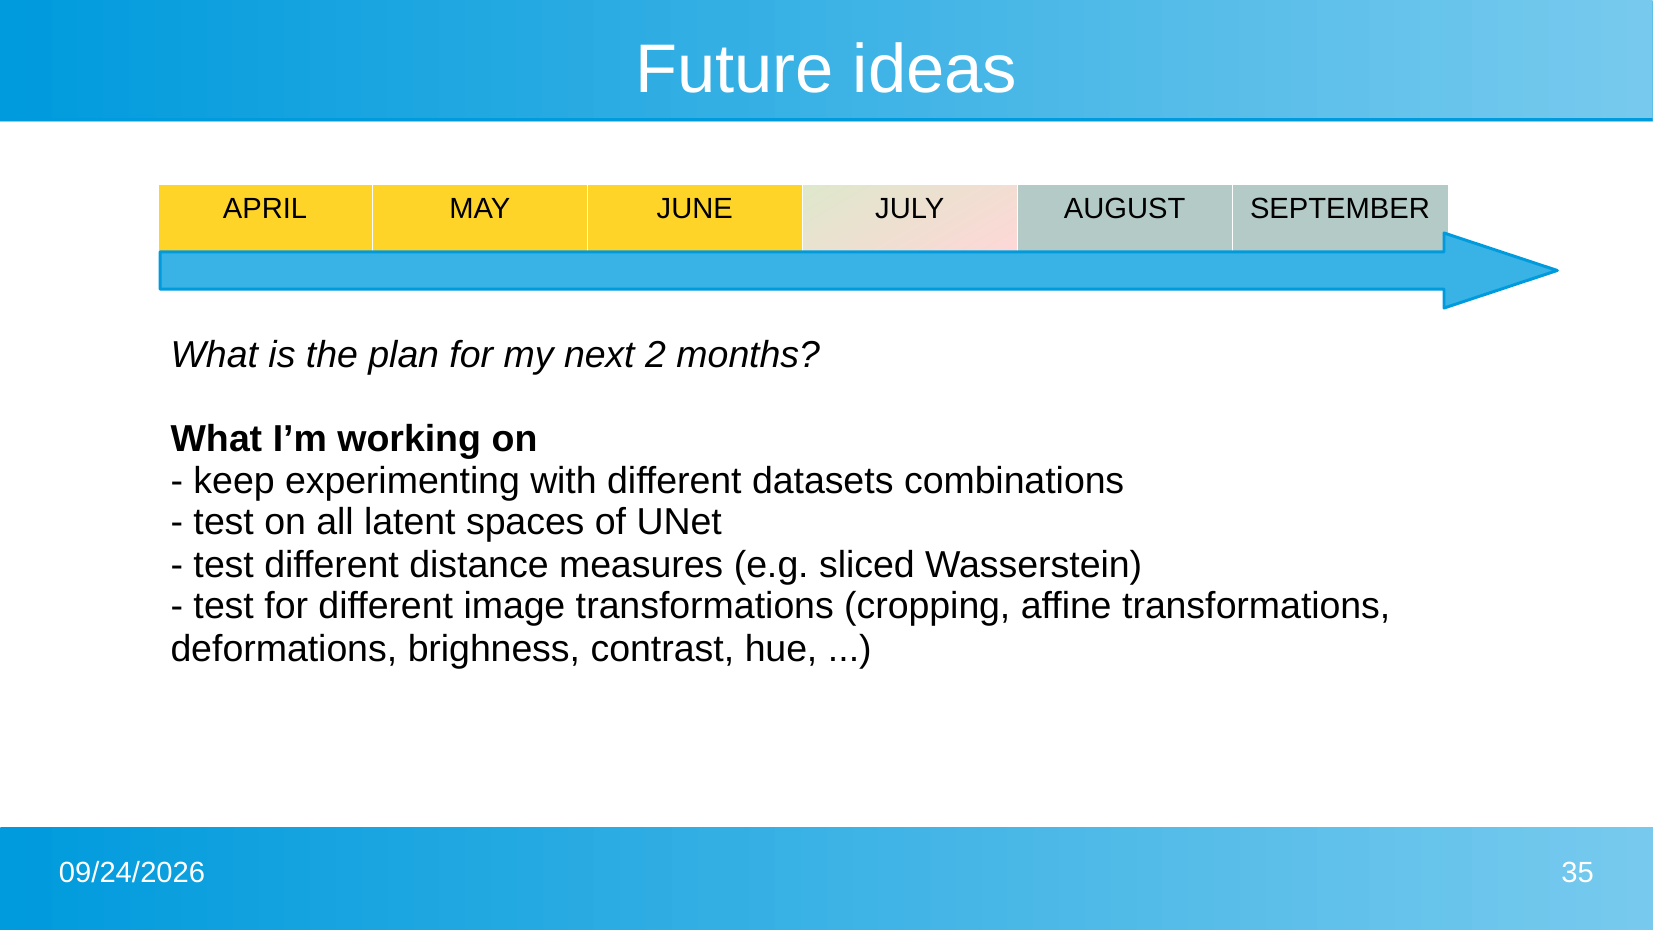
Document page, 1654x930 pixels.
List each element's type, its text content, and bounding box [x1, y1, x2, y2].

table_header APRIL [159, 185, 372, 254]
table_header SEPTEMBER [1233, 185, 1448, 251]
text_box What is the plan for my next 2 months? What I’m working on - keep experimenting with different datasets combinations - test on all latent spaces of UNet - test different distance measures (e.g. sliced Wasserstein) - test for different image transformations (cropping, affine transformations, deformations, brighness, contrast, hue, ...) [155, 325, 1553, 761]
table_header MAY [373, 185, 587, 251]
text_box [160, 232, 1558, 309]
title Future ideas [58, 29, 1594, 108]
table_header AUGUST [1018, 185, 1232, 251]
table_header JUNE [588, 185, 802, 251]
table_header JULY [803, 185, 1017, 251]
